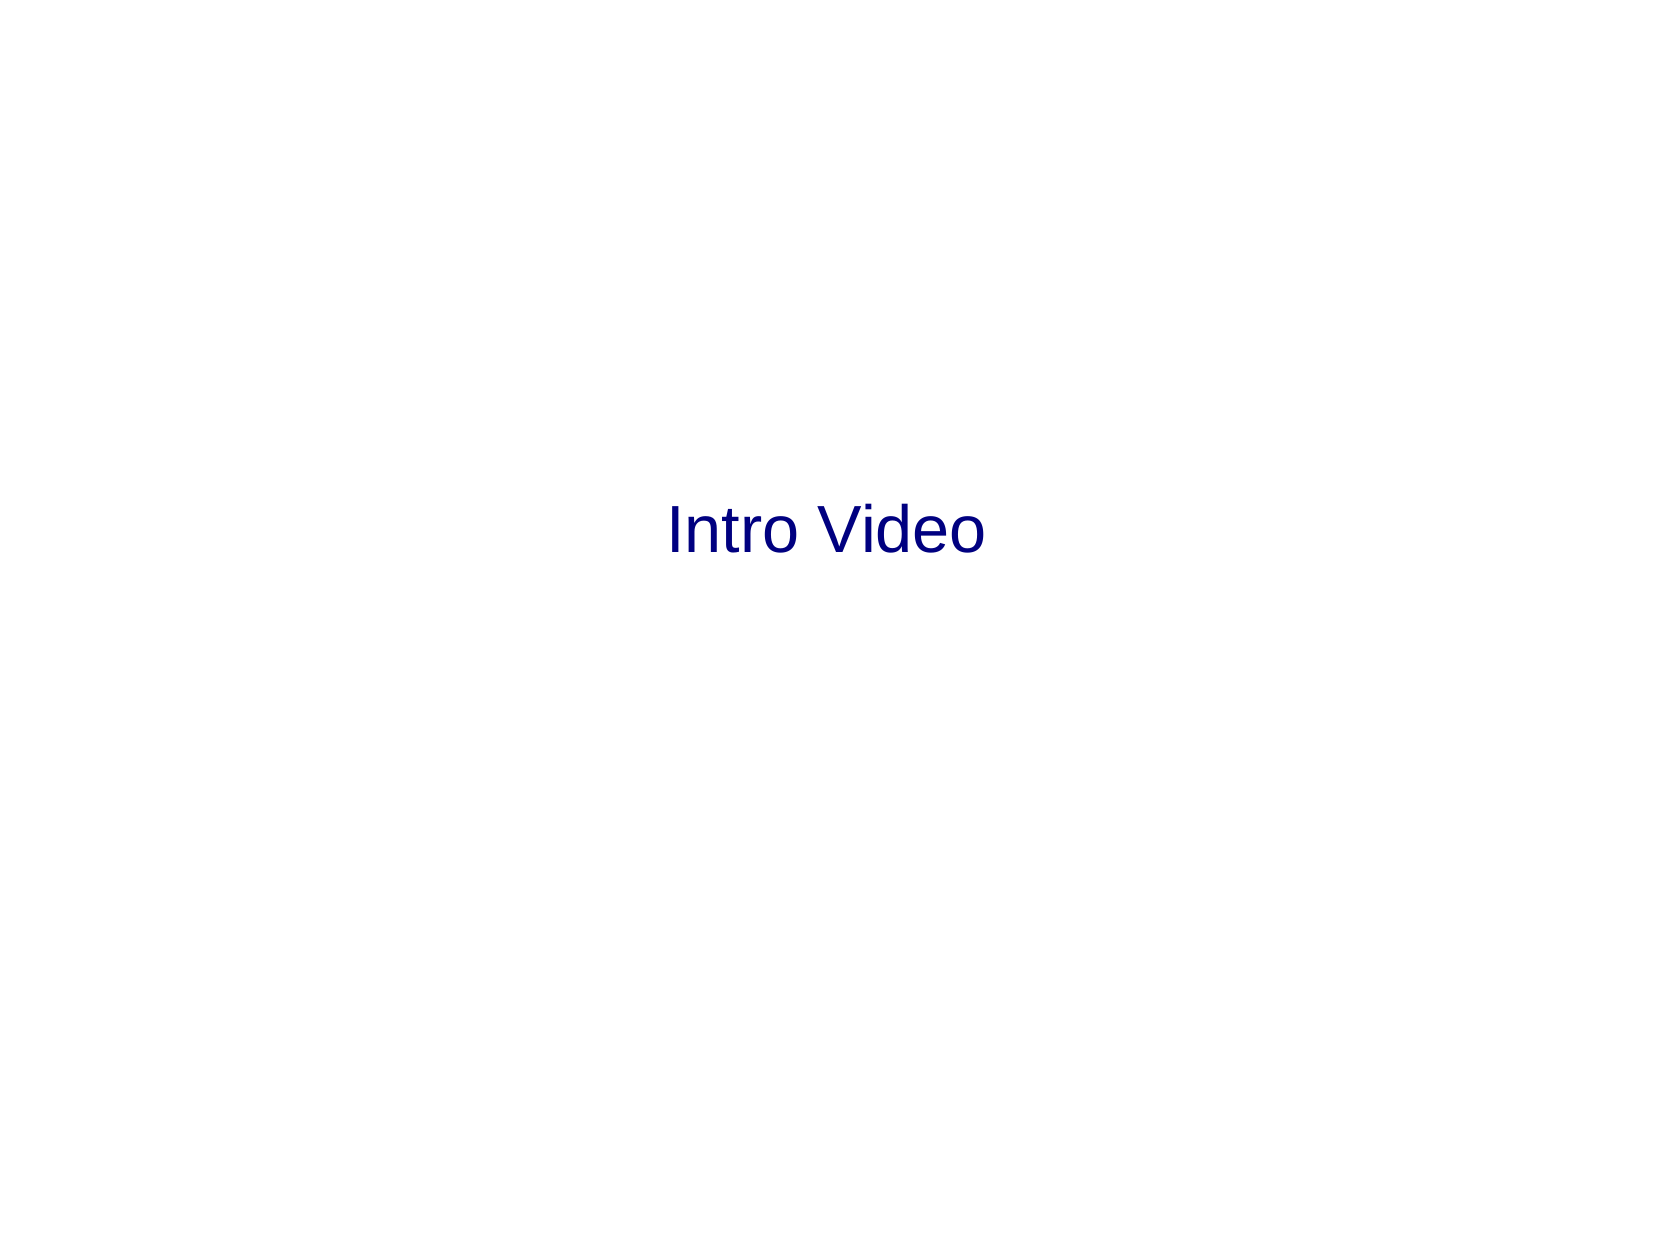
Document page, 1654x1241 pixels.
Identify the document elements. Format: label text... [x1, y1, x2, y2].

subtitle Intro Video [82, 49, 1571, 1010]
